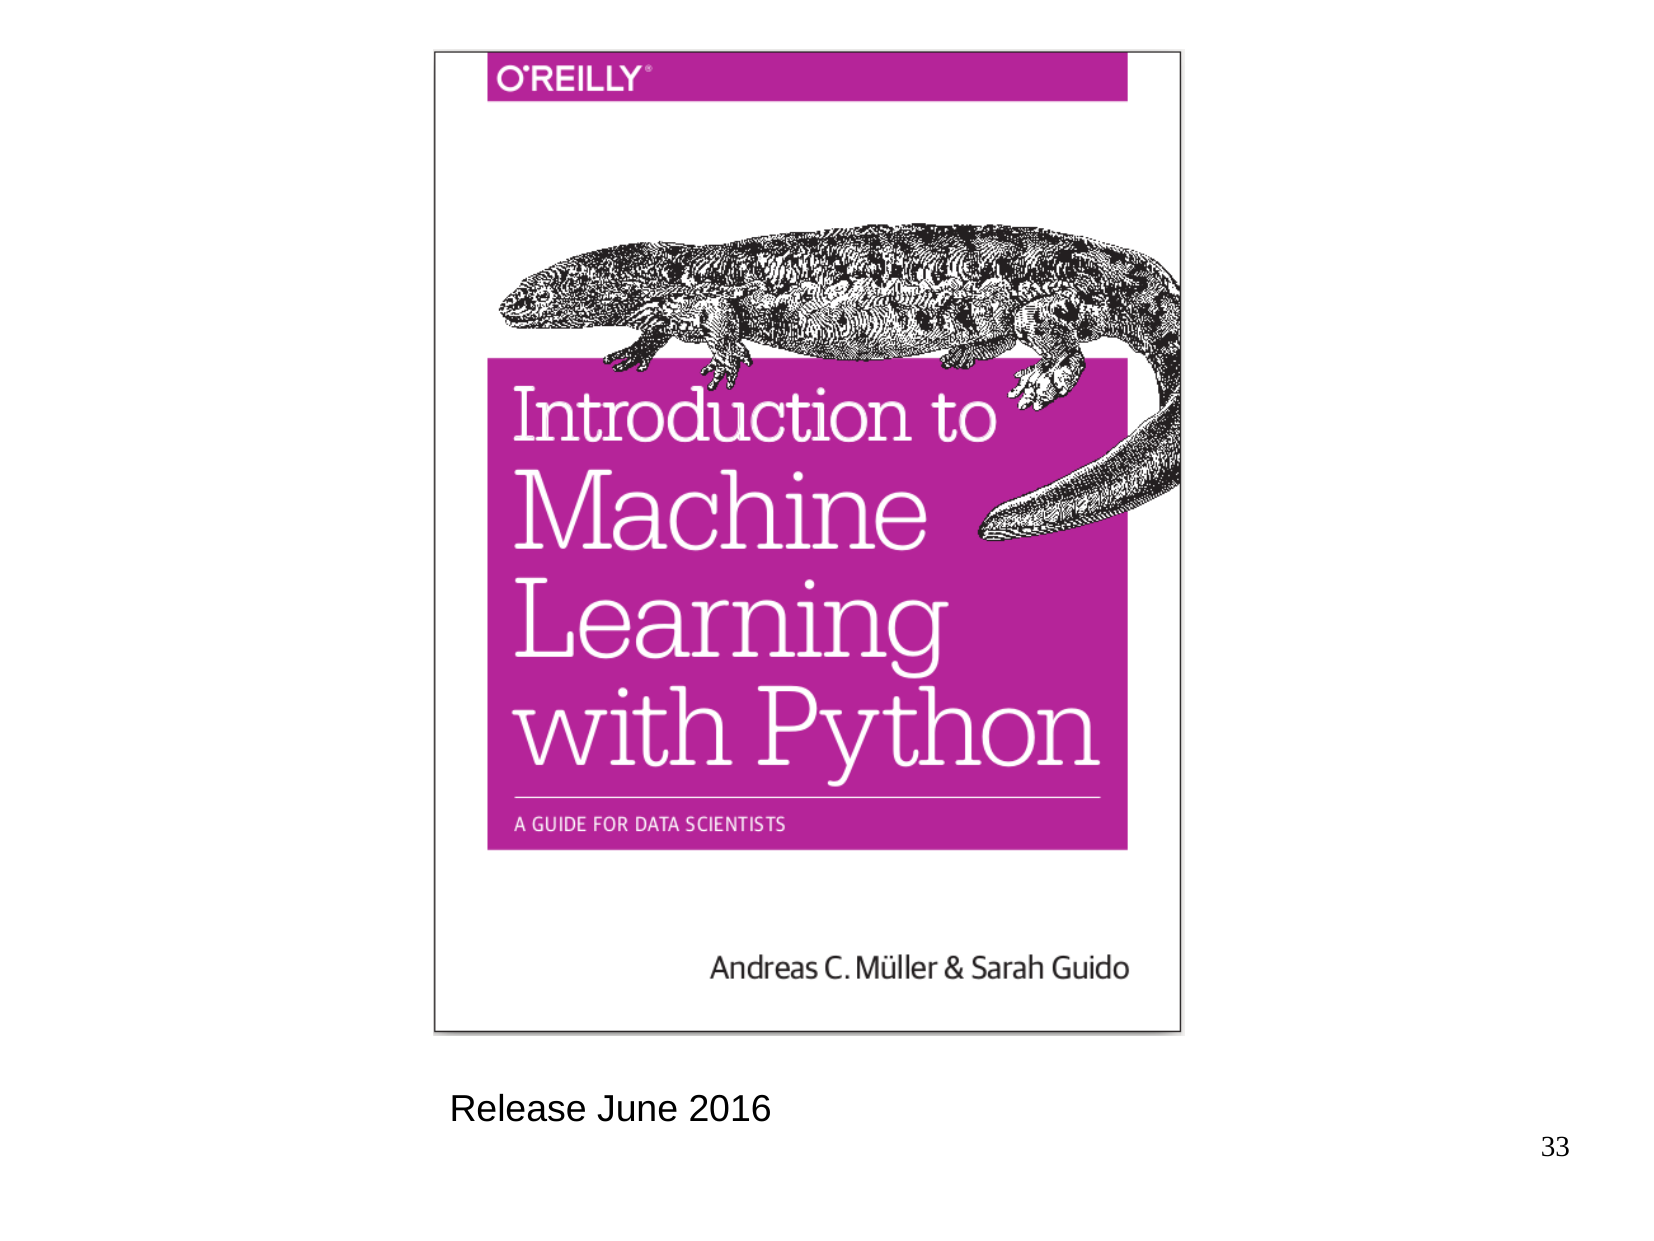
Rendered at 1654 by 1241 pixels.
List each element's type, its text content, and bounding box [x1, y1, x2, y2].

picture [433, 49, 1185, 1036]
text_box Release June 2016 [434, 1080, 1215, 1138]
